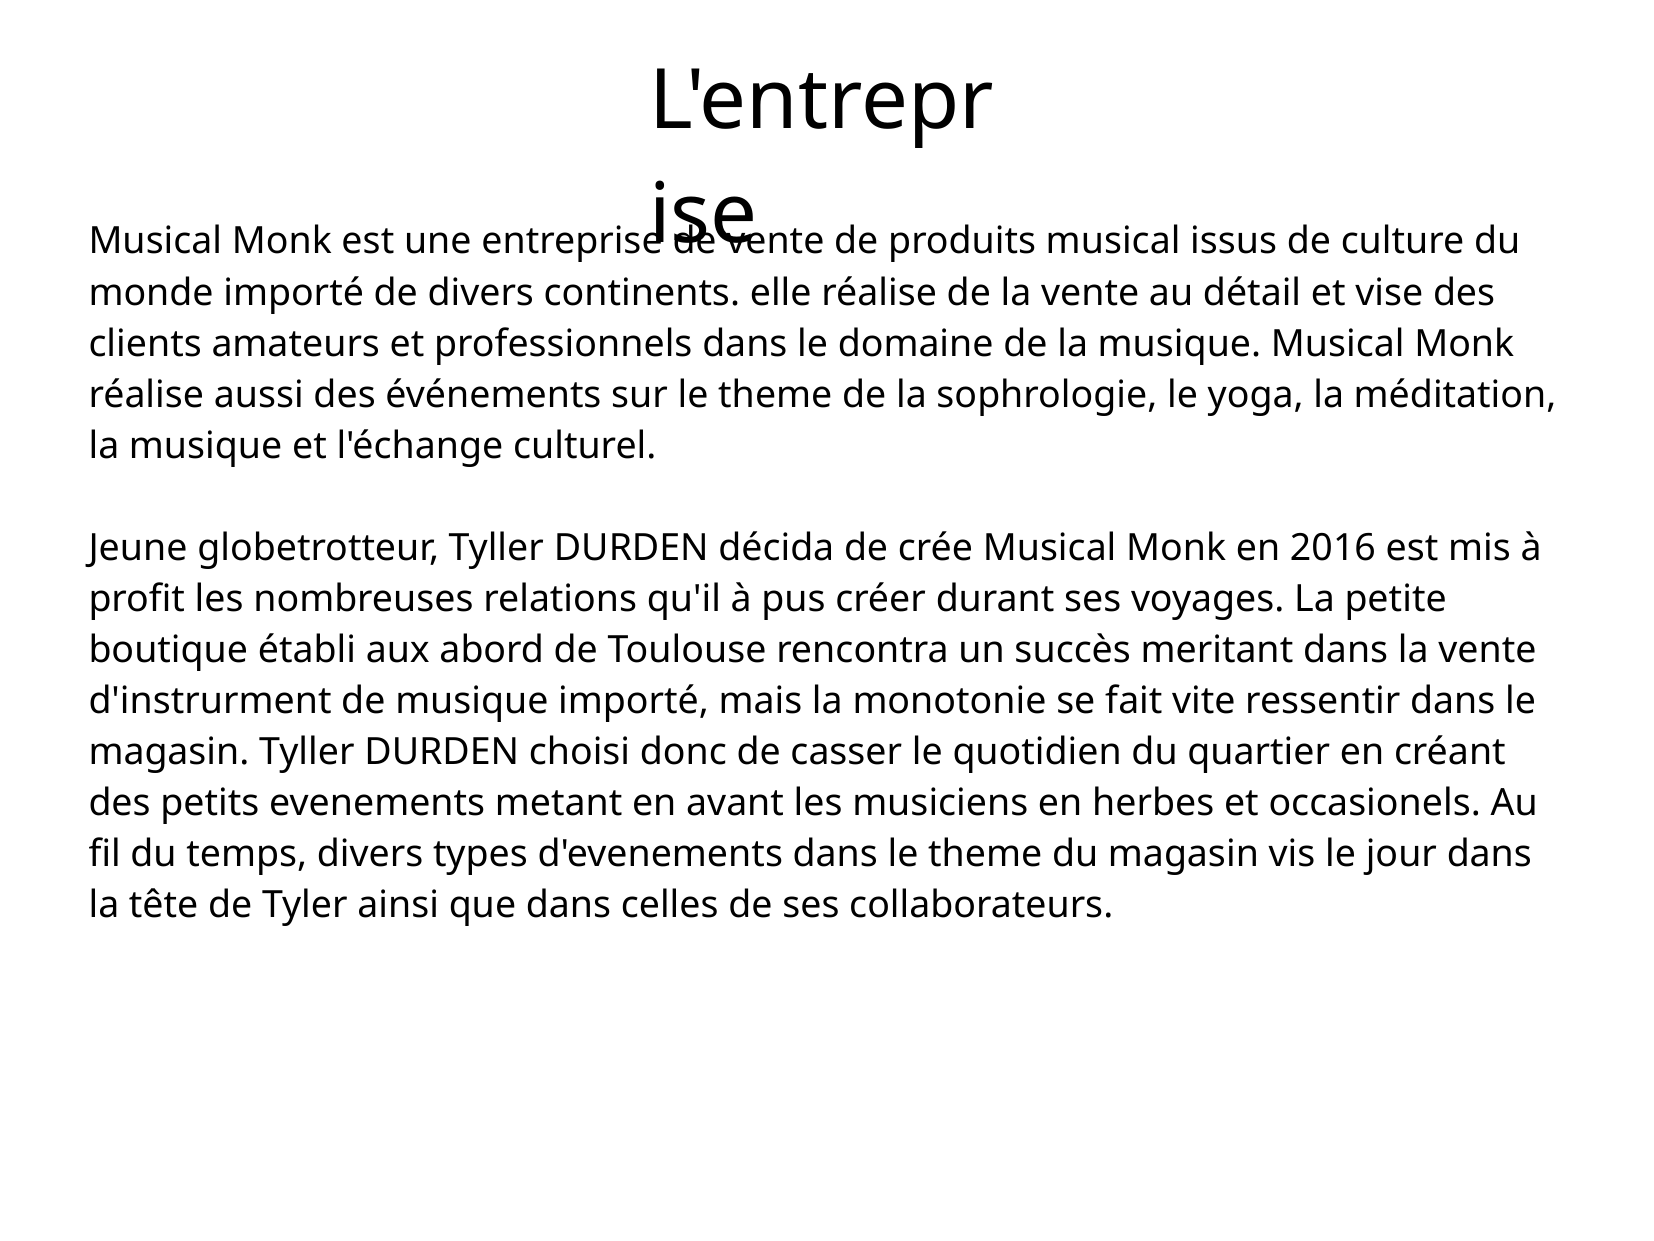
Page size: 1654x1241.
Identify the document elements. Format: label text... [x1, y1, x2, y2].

text_box L'entreprise [634, 32, 1019, 148]
text_box Musical Monk est une entreprise de vente de produits musical issus de culture du monde importé de divers continents. elle réalise de la vente au détail et vise des clients amateurs et professionnels dans le domaine de la musique. Musical Monk réalise aussi des événements sur le theme de la sophrologie, le yoga, la méditation, la musique et l'échange culturel. Jeune globetrotteur, Tyller DURDEN décida de crée Musical Monk en 2016 est mis à profit les nombreuses relations qu'il à pus créer durant ses voyages. La petite boutique établi aux abord de Toulouse rencontra un succès meritant dans la vente d'instrurment de musique importé, mais la monotonie se fait vite ressentir dans le magasin. Tyller DURDEN choisi donc de casser le quotidien du quartier en créant des petits evenements metant en avant les musiciens en herbes et occasionels. Au fil du temps, divers types d'evenements dans le theme du magasin vis le jour dans la tête de Tyler ainsi que dans celles de ses collaborateurs. [73, 206, 1580, 853]
